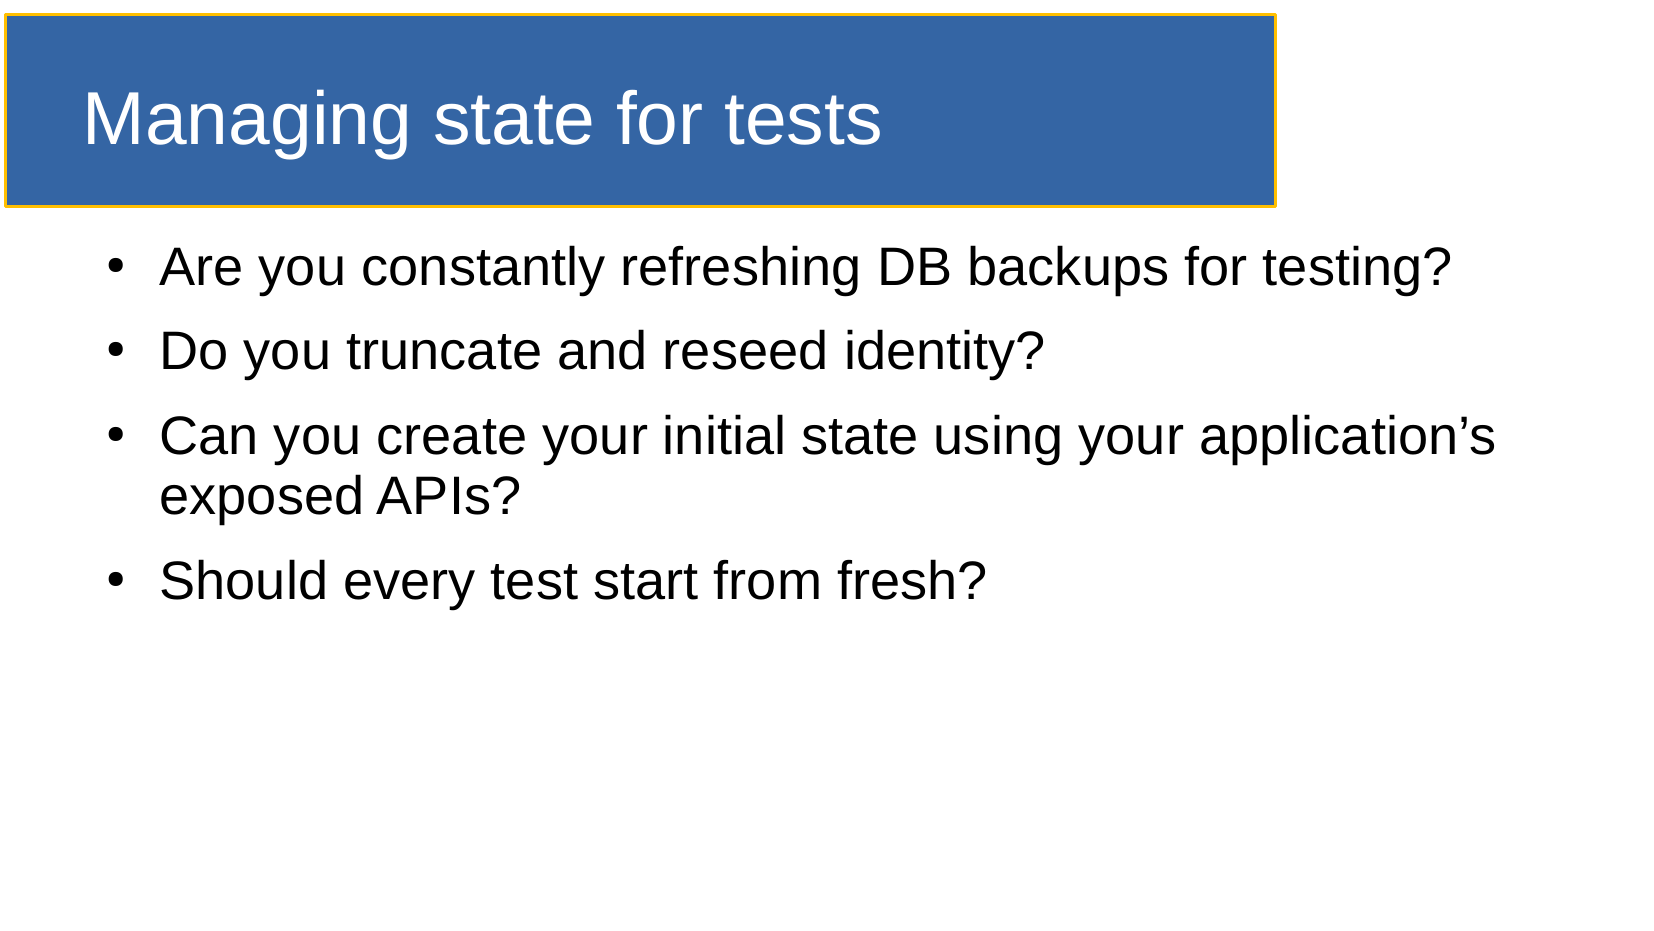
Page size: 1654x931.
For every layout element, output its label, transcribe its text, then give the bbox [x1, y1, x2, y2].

list Are you constantly refreshing DB backups for testing? Do you truncate and reseed identity? Can you create your initial state using your application’s exposed APIs? Should every test start from fresh? [88, 236, 1565, 798]
title Managing state for tests [82, 44, 1235, 192]
